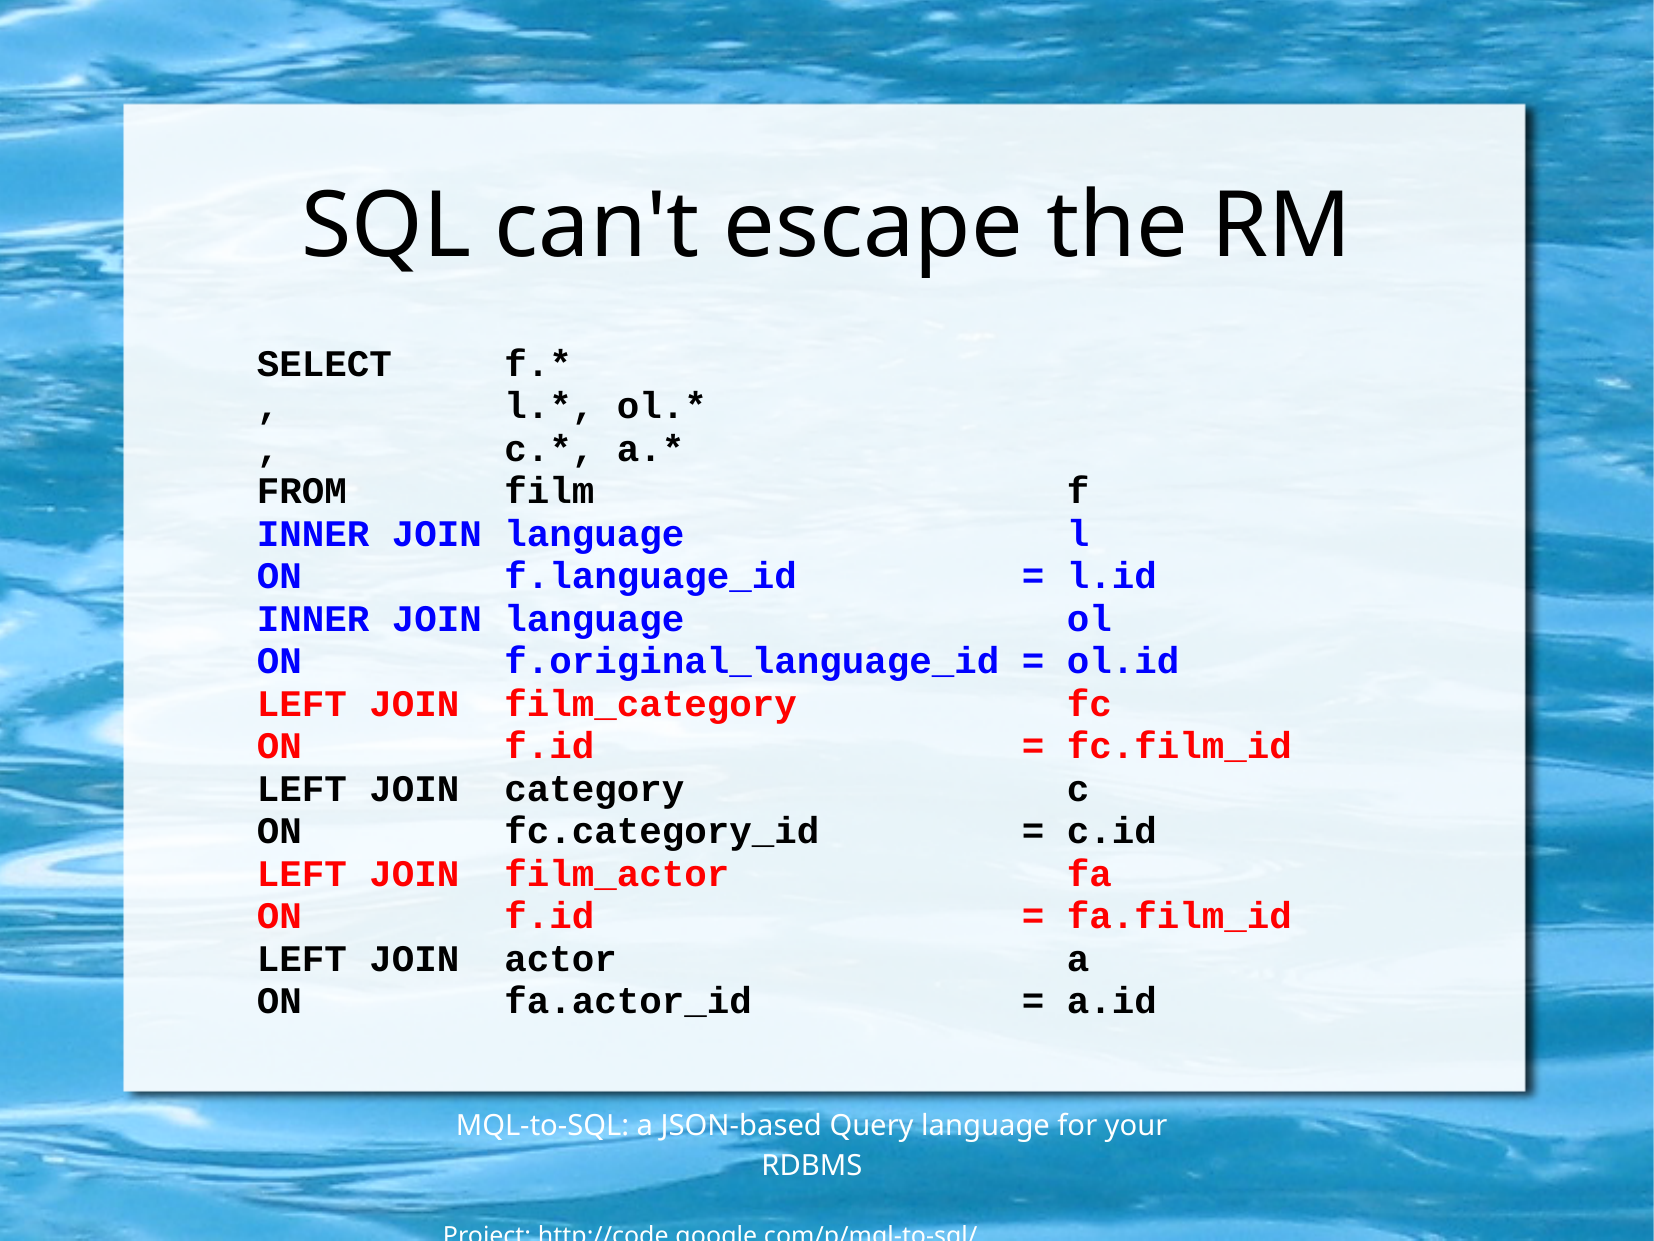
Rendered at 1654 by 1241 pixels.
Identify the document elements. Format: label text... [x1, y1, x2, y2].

picture [795, 1232, 802, 1241]
picture [827, 1232, 835, 1241]
picture [447, 1228, 454, 1235]
picture [643, 1232, 650, 1241]
title SQL can't escape the RM [147, 118, 1506, 325]
picture [914, 1232, 921, 1241]
picture [725, 1232, 732, 1241]
text_box SELECT f.* , l.*, ol.* , c.*, a.* FROM film f INNER JOIN language l ON f.language_id = l.id INNER JOIN language ol ON f.original_language_id = ol.id LEFT JOIN film_category fc ON f.id = fc.film_id LEFT JOIN category c ON fc.category_id = c.id LEFT JOIN film_actor fa ON f.id = fa.film_id LEFT JOIN actor a ON fa.actor_id = a.id [242, 337, 1335, 1093]
picture [861, 1232, 867, 1241]
picture [471, 1232, 478, 1241]
picture [0, 0, 1654, 1241]
picture [541, 1232, 548, 1241]
picture [575, 1232, 583, 1241]
picture [852, 1232, 859, 1241]
picture [710, 1232, 717, 1241]
picture [876, 1232, 883, 1241]
picture [804, 1232, 810, 1241]
picture [950, 1232, 957, 1241]
picture [628, 1232, 635, 1241]
picture [780, 1232, 787, 1241]
picture [679, 1232, 686, 1241]
picture [694, 1232, 701, 1241]
